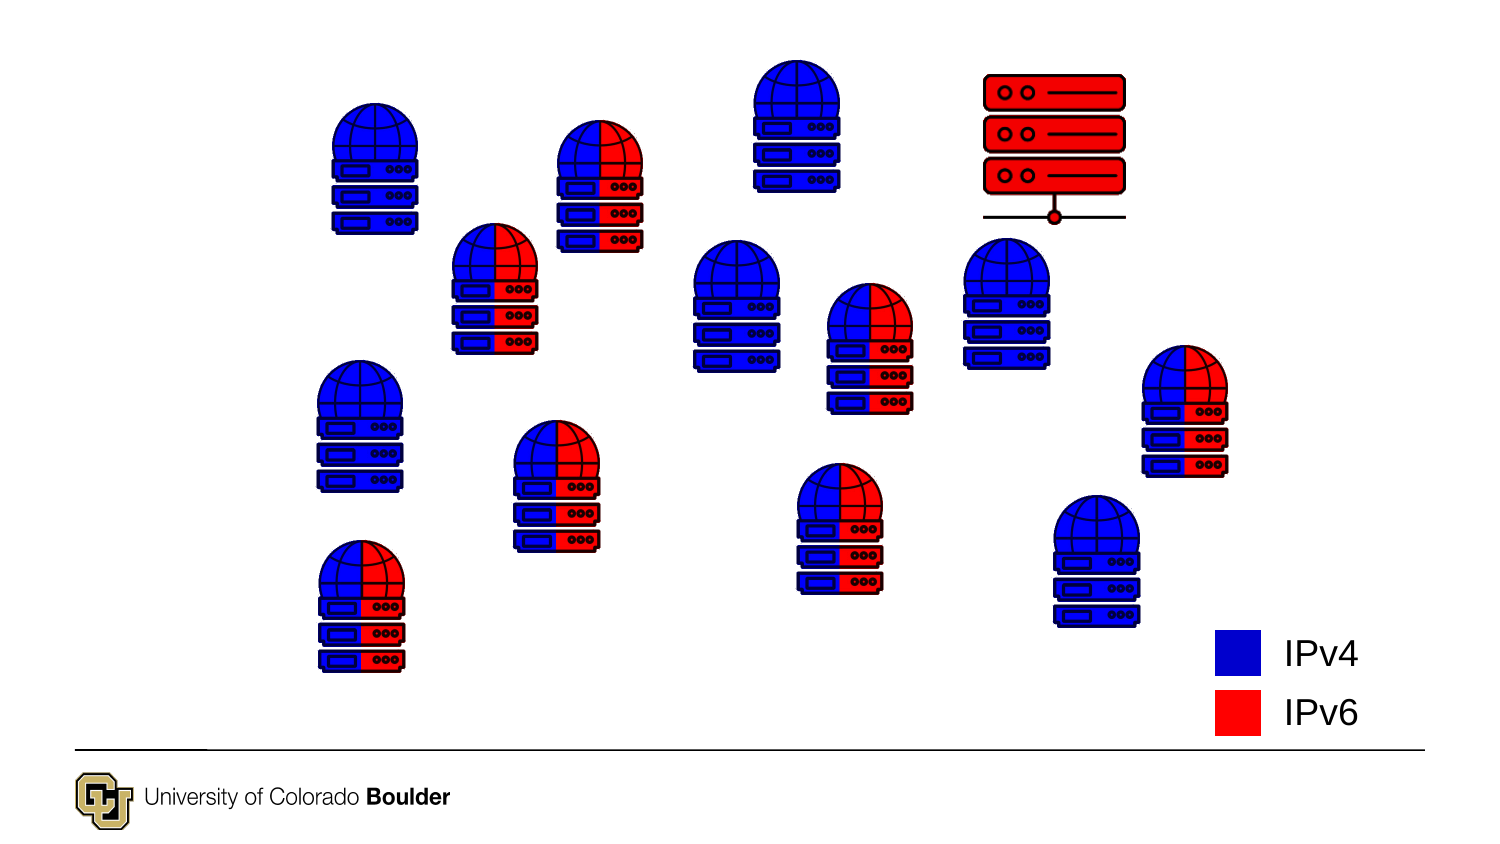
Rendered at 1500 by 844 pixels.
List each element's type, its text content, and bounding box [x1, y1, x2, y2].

text_box [1215, 630, 1261, 676]
picture [316, 539, 406, 673]
text_box IPv6 [1269, 684, 1465, 741]
picture [511, 419, 601, 553]
picture [75, 772, 450, 830]
picture [961, 237, 1051, 370]
picture [555, 119, 644, 253]
picture [1051, 494, 1141, 628]
picture [983, 74, 1126, 226]
picture [751, 59, 841, 193]
picture [825, 282, 914, 415]
picture [450, 222, 539, 355]
picture [795, 462, 884, 595]
text_box IPv4 [1269, 625, 1465, 682]
picture [1140, 344, 1229, 478]
picture [315, 359, 404, 493]
picture [330, 102, 419, 235]
picture [691, 239, 781, 373]
text_box [1215, 690, 1261, 736]
